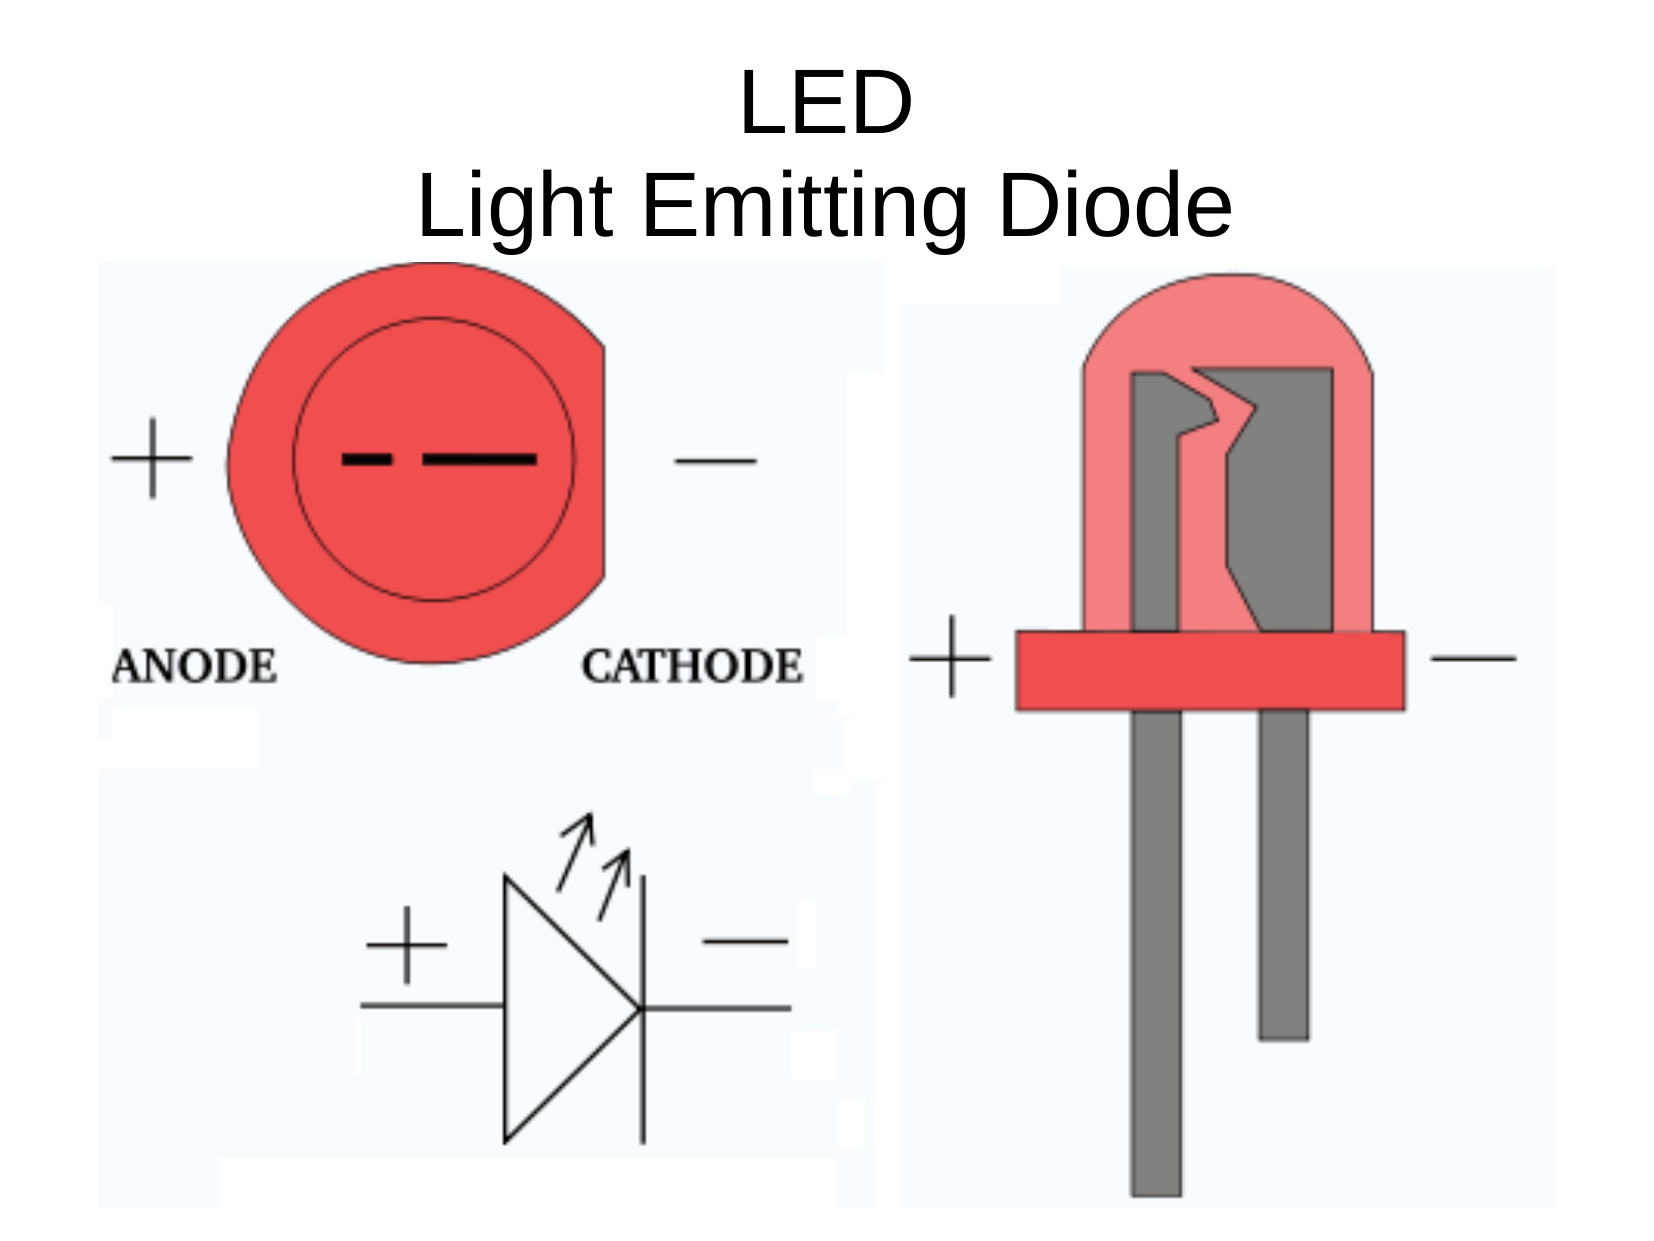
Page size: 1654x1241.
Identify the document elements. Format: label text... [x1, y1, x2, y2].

title LED Light Emitting Diode [82, 49, 1571, 257]
picture [98, 262, 1555, 1208]
